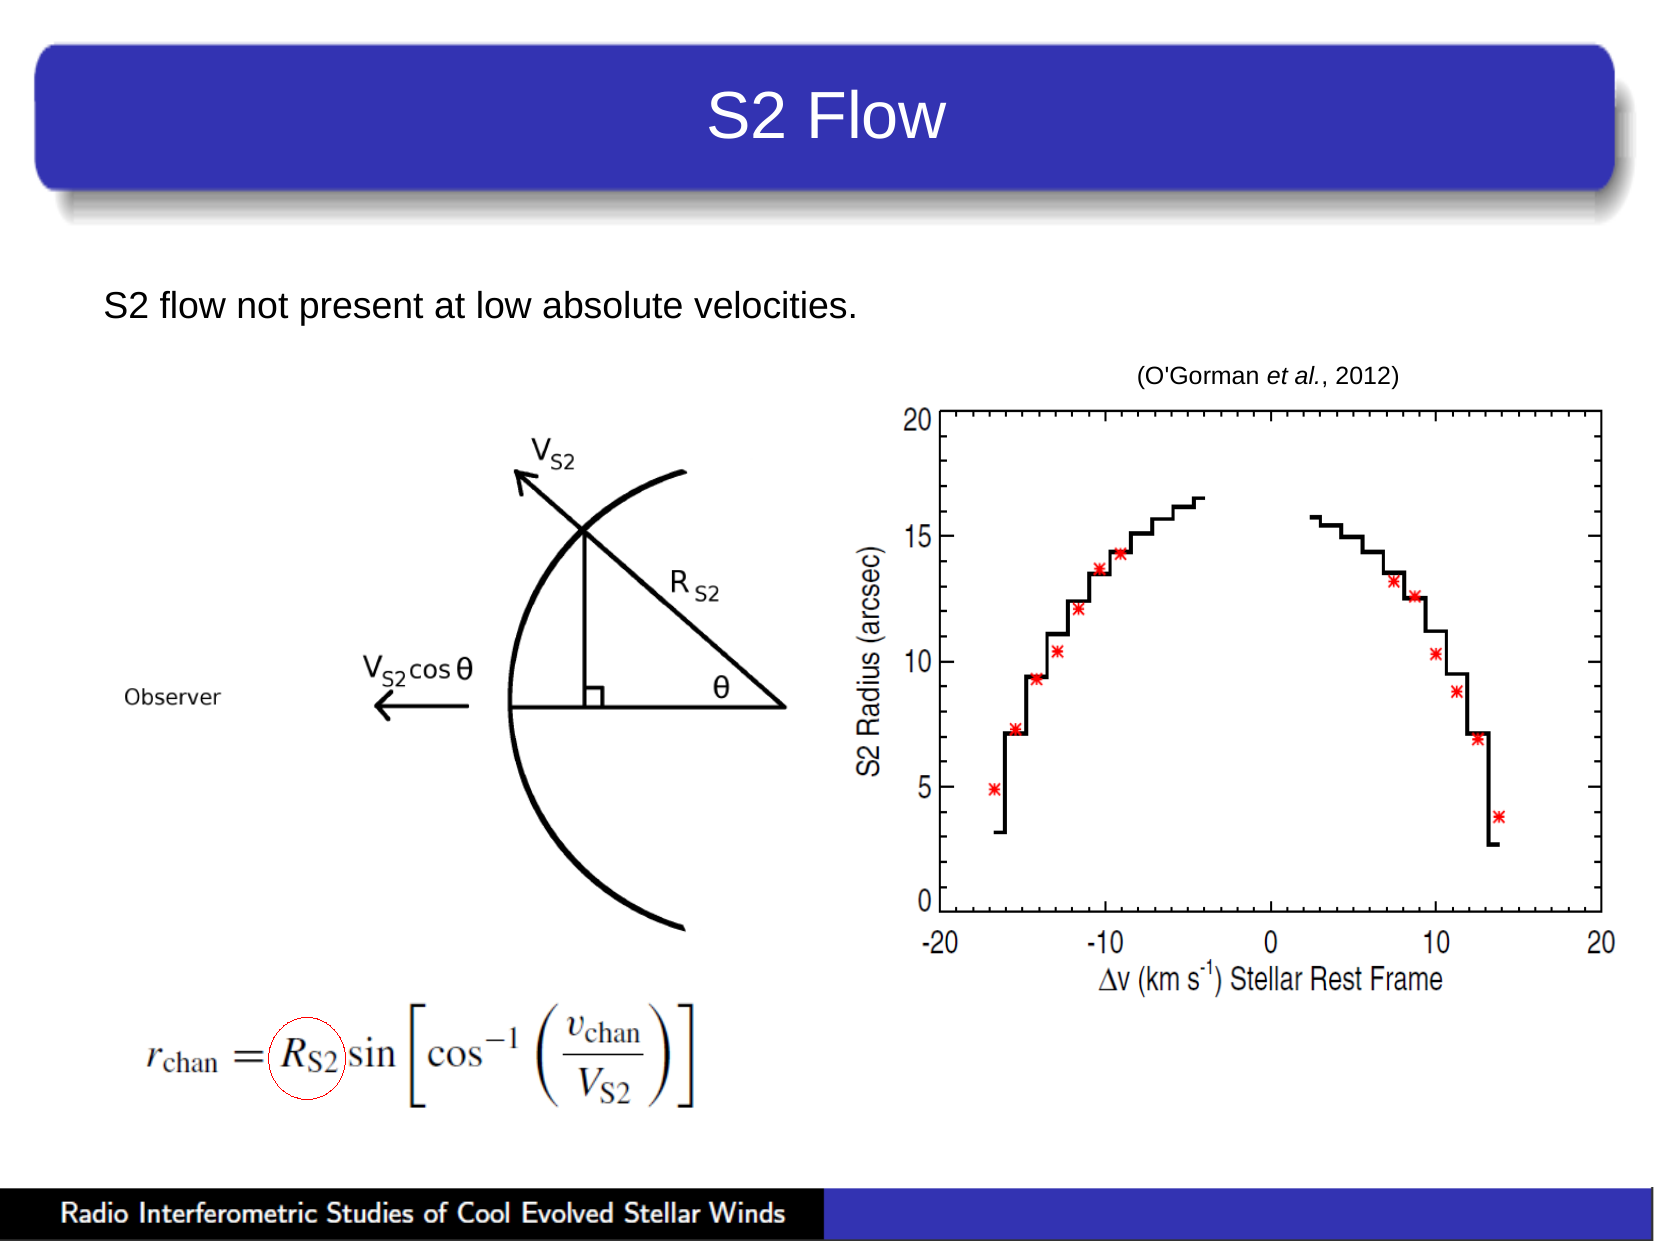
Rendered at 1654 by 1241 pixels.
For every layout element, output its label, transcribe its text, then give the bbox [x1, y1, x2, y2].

text_box (O'Gorman et al., 2012) [1122, 354, 1415, 398]
picture [125, 993, 709, 1123]
picture [0, 1187, 1654, 1241]
text_box S2 Flow [59, 70, 1595, 189]
text_box S2 flow not present at low absolute velocities. [88, 277, 1506, 335]
picture [822, 389, 1642, 1010]
picture [23, 29, 1648, 237]
picture [107, 413, 798, 969]
